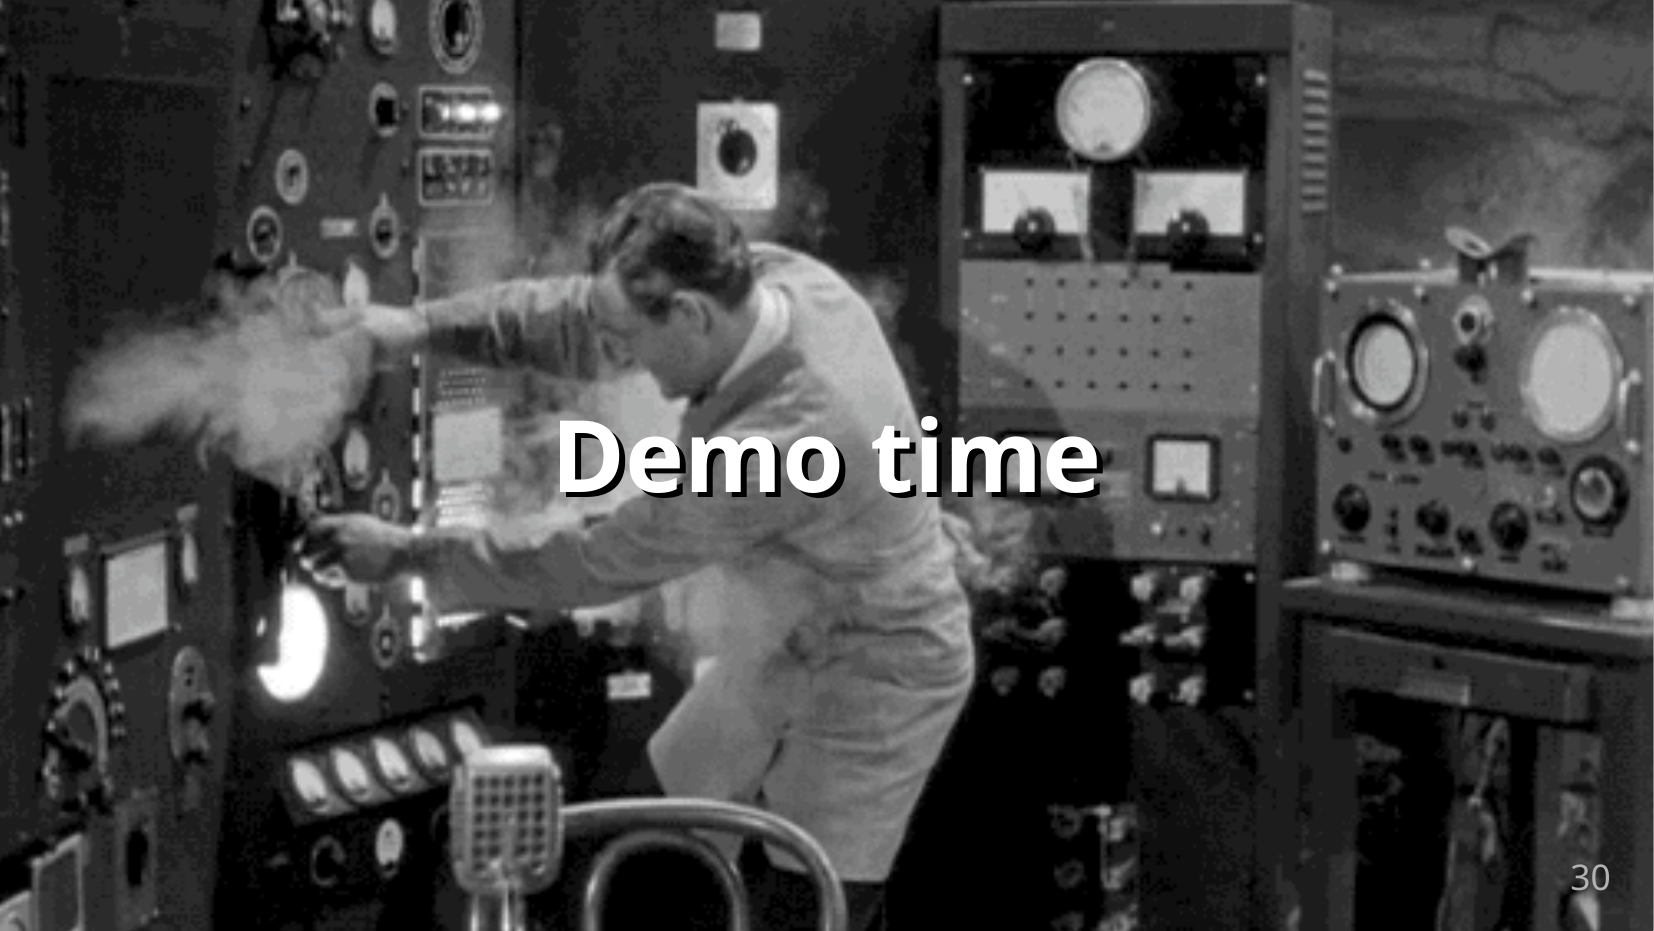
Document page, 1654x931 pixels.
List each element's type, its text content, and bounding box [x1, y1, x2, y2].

picture [0, 0, 1654, 931]
subtitle Demo time [82, 93, 1571, 814]
text_box <number> [1409, 845, 1626, 916]
